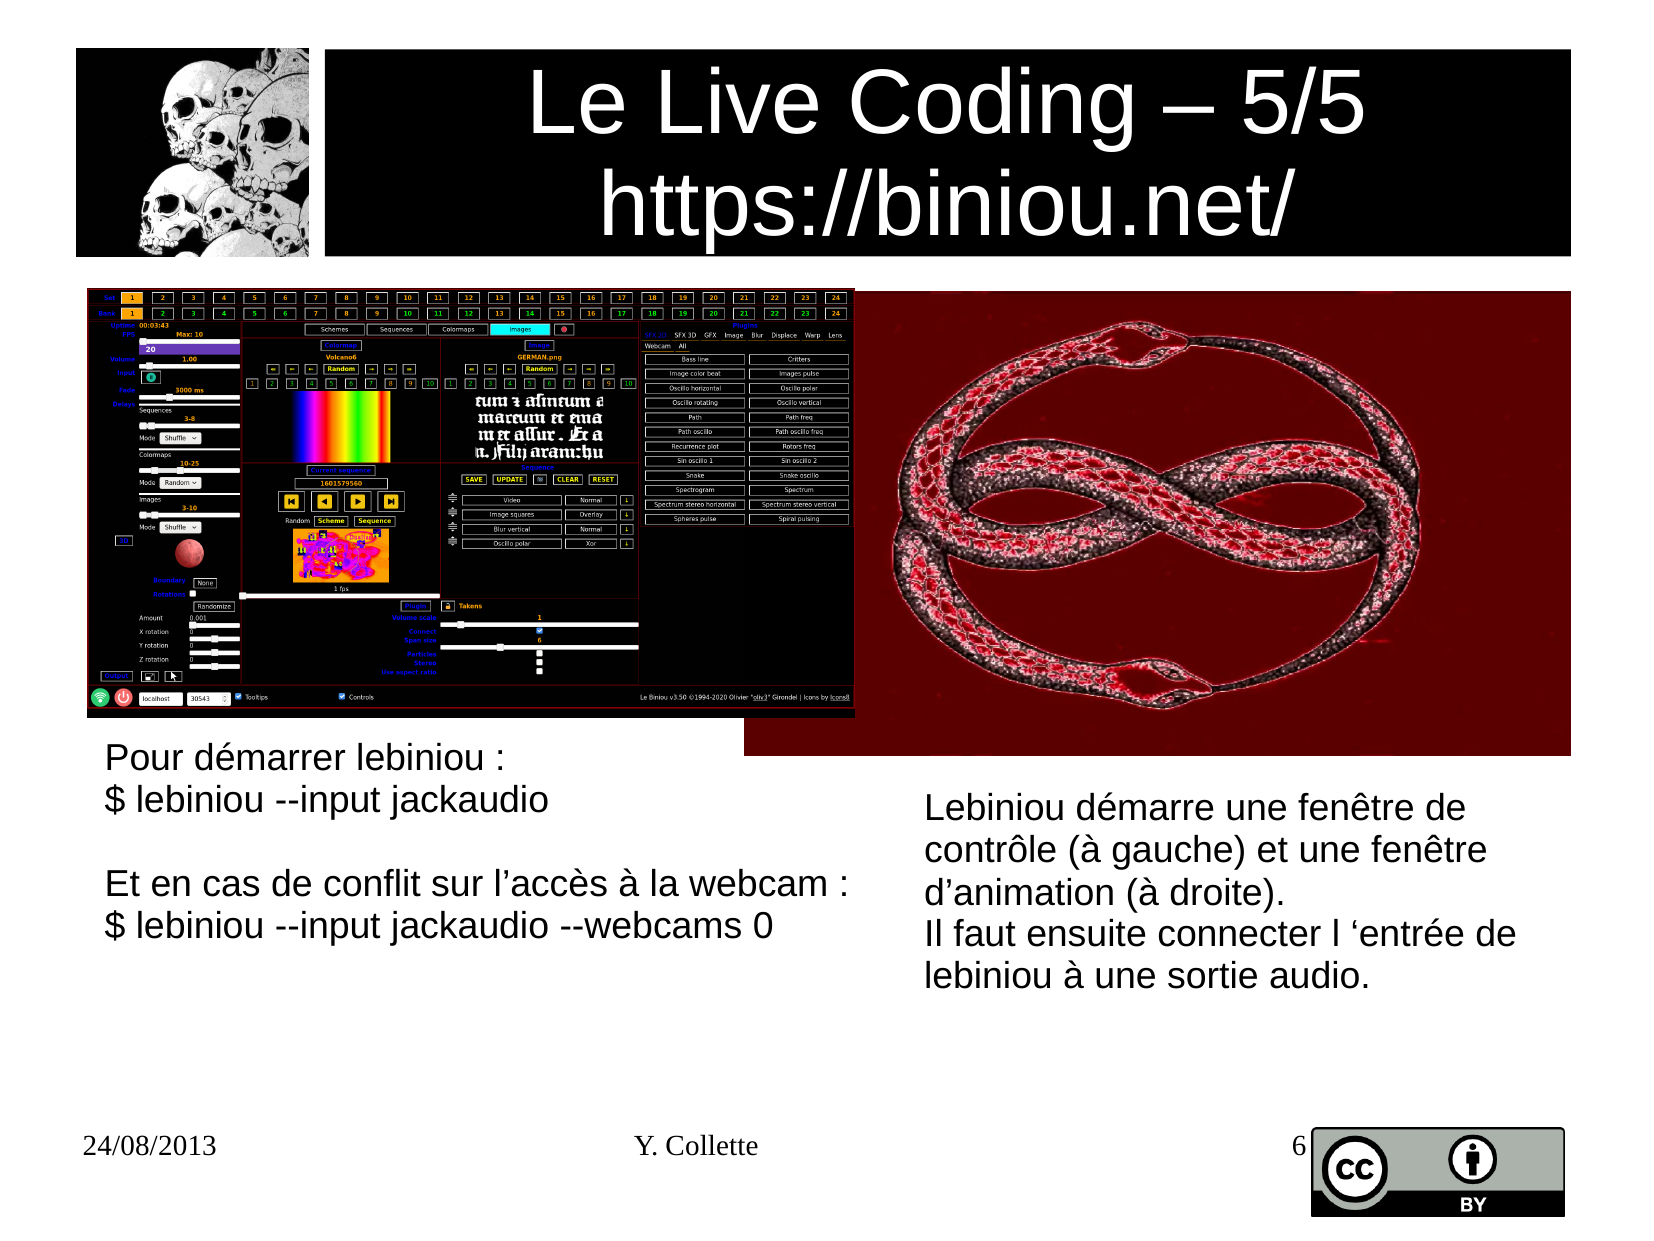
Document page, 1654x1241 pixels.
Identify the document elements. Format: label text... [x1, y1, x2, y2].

text_box Lebiniou démarre une fenêtre de contrôle (à gauche) et une fenêtre d’animation (à droite). Il faut ensuite connecter l ‘entrée de lebiniou à une sortie audio. [909, 779, 1560, 1005]
title Le Live Coding – 5/5 https://biniou.net/ [324, 49, 1571, 257]
picture [87, 288, 1571, 756]
picture [1311, 1127, 1565, 1217]
picture [76, 48, 309, 257]
text_box Pour démarrer lebiniou : $ lebiniou --input jackaudio Et en cas de conflit sur l’accès à la webcam : $ lebiniou --input jackaudio --webcams 0 [89, 729, 870, 966]
